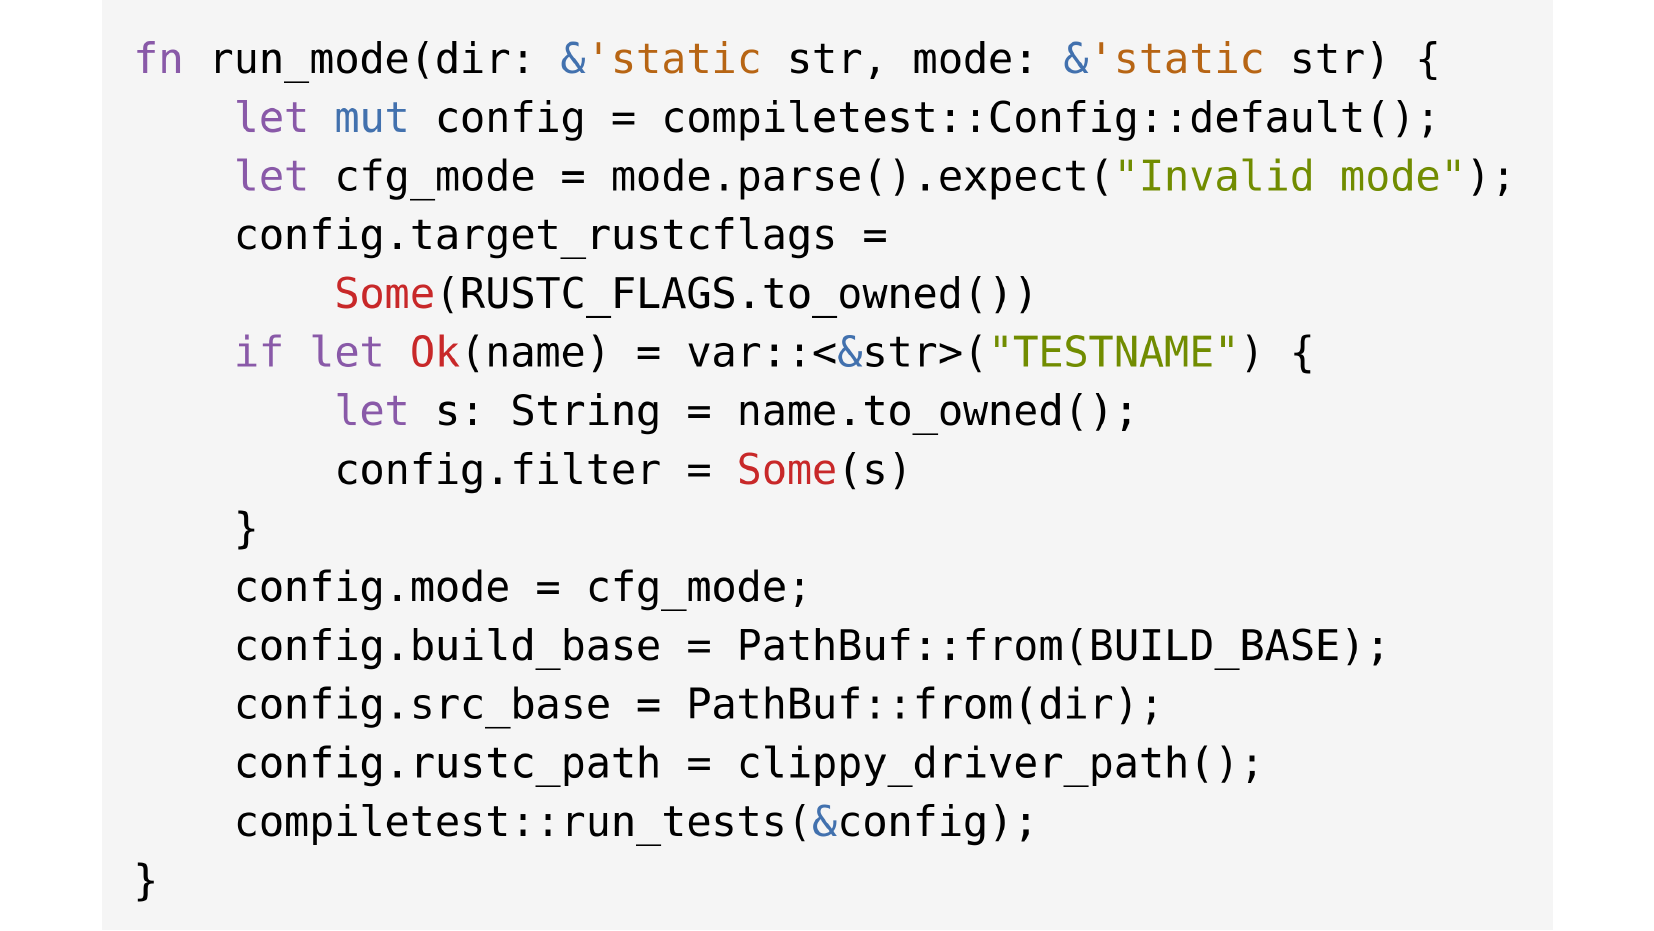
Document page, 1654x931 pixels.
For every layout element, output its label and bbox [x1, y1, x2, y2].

picture [102, 0, 1553, 930]
